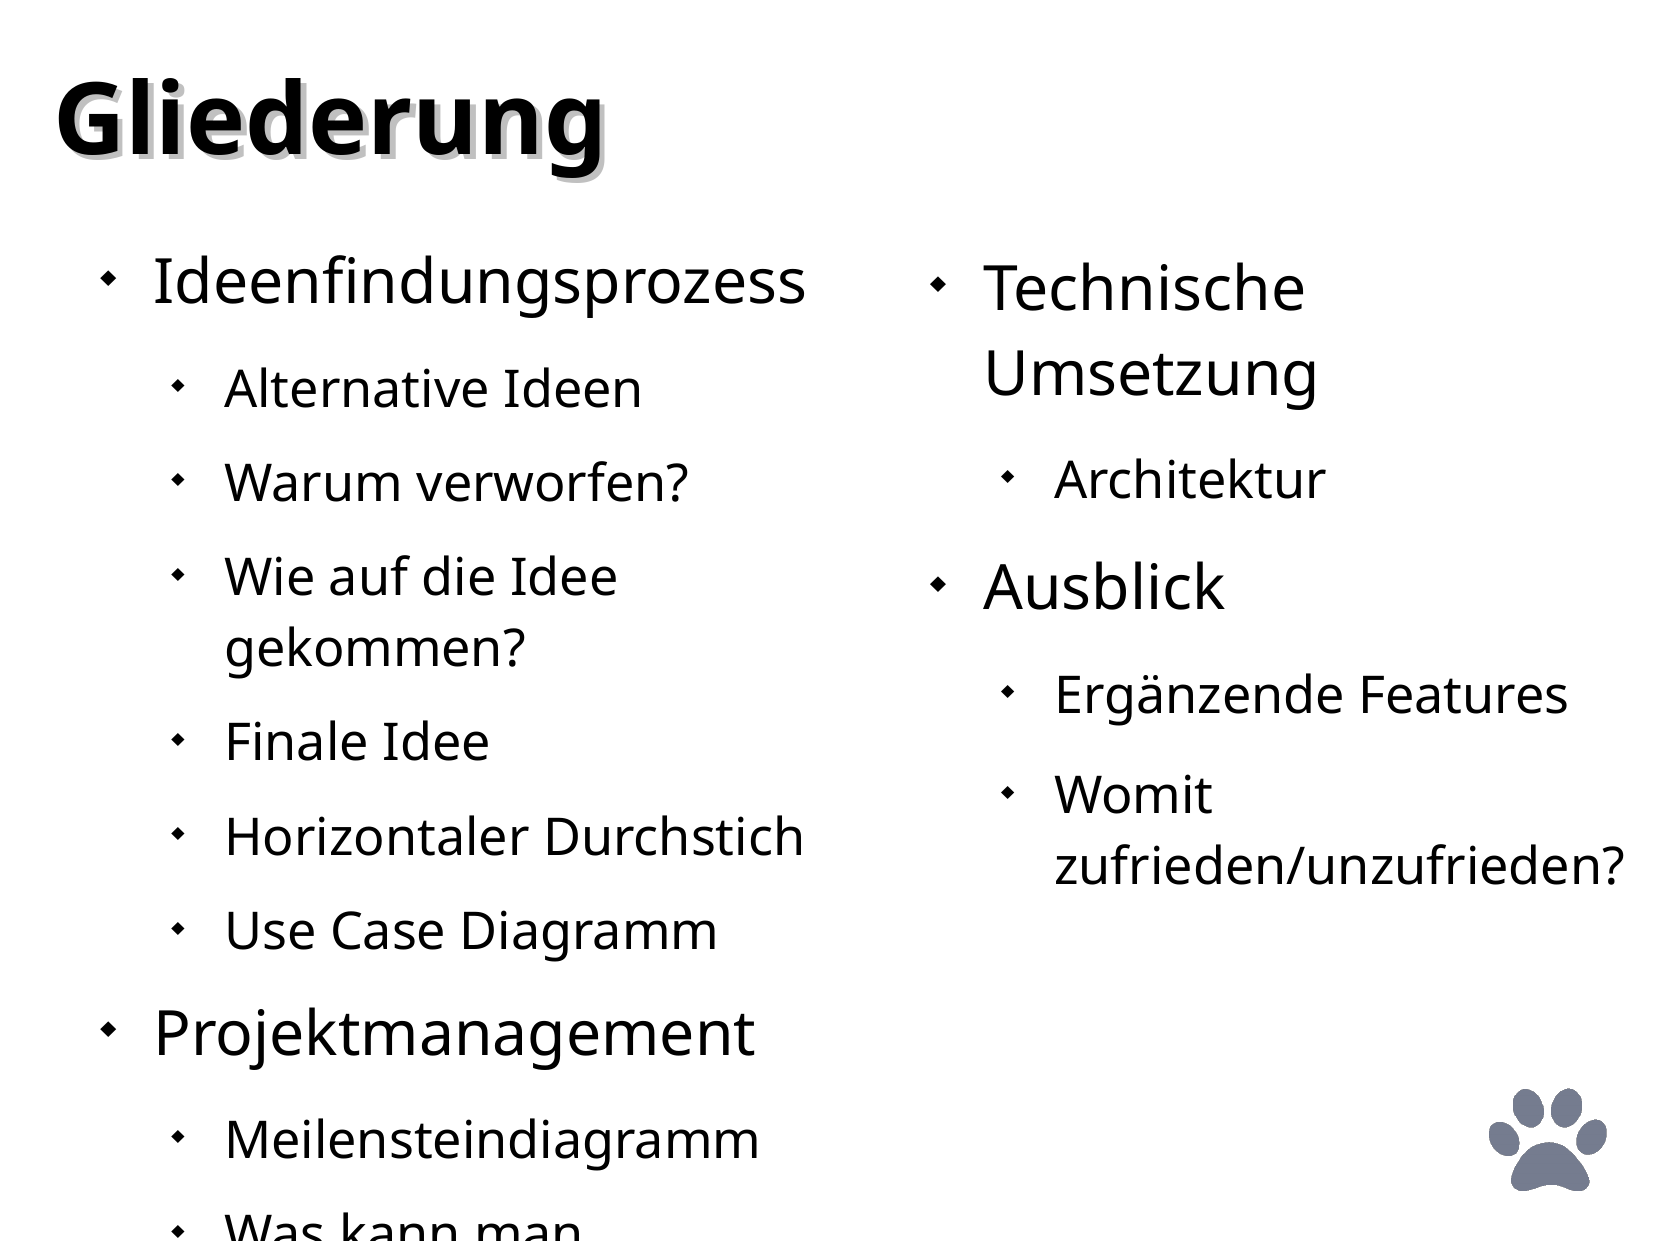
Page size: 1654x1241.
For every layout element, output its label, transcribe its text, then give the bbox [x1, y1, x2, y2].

list Ideenfindungsprozess Alternative Ideen Warum verworfen? Wie auf die Idee gekommen? Finale Idee Horizontaler Durchstich Use Case Diagramm Projektmanagement Meilensteindiagramm Was kann man besser/anders machen? [82, 237, 928, 1186]
text_box Technische Umsetzung Architektur Ausblick Ergänzende Features Womit zufrieden/unzufrieden? [897, 236, 1654, 776]
picture [1488, 1086, 1607, 1193]
title Gliederung [0, 11, 1075, 219]
